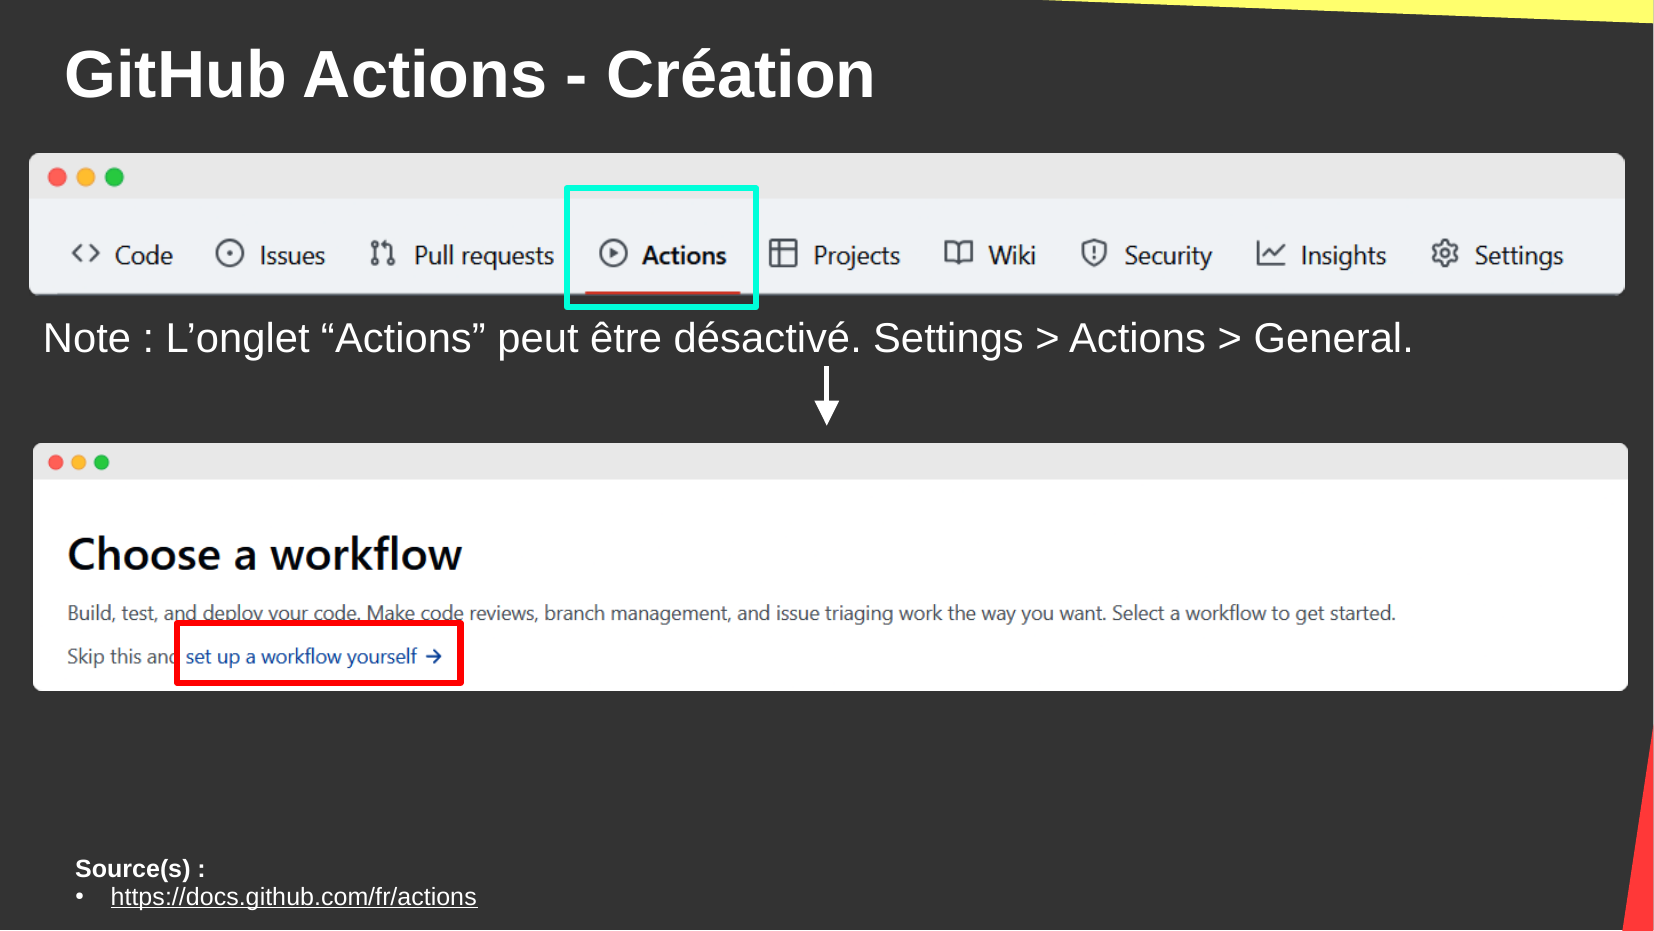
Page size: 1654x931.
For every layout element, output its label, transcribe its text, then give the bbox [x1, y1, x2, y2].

picture [570, 191, 753, 296]
title GitHub Actions - Création [64, 37, 1105, 119]
text_box Note : L’onglet “Actions” peut être désactivé. Settings > Actions > General. [28, 307, 1512, 378]
picture [33, 443, 1628, 691]
picture [29, 153, 1625, 296]
text_box Source(s) : https://docs.github.com/fr/actions [60, 809, 1546, 919]
text_box [1042, 0, 1654, 24]
text_box [1622, 720, 1654, 931]
